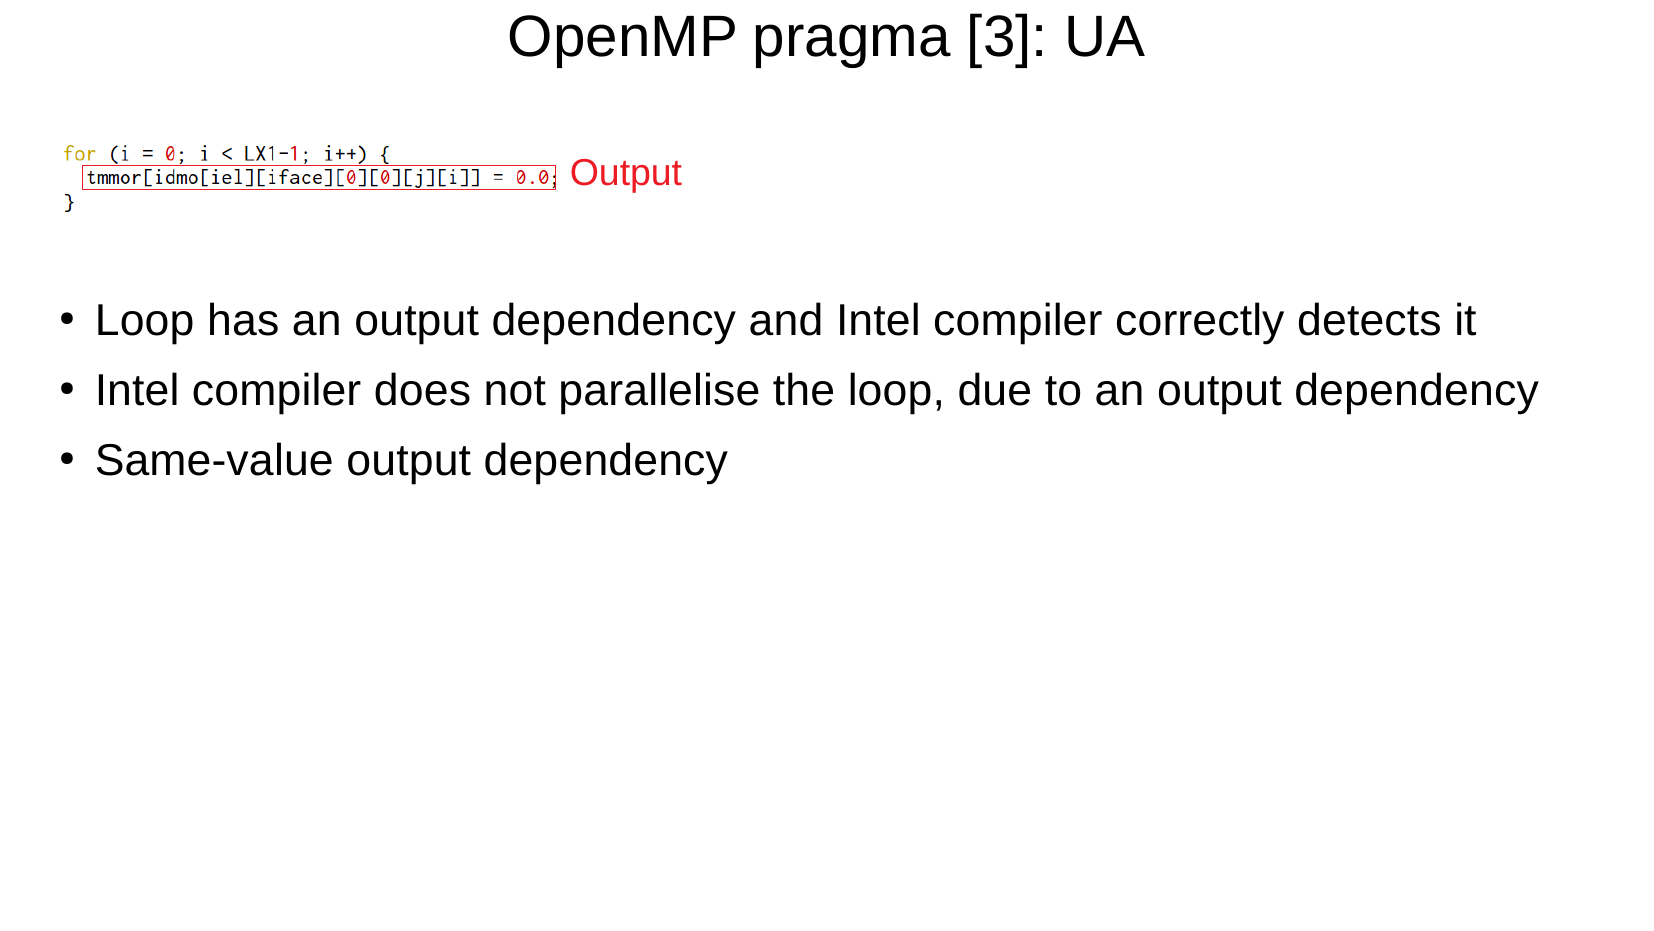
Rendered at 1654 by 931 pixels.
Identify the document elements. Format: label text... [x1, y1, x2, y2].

picture [83, 166, 555, 189]
text_box Output [555, 143, 709, 201]
picture [59, 141, 567, 219]
list Loop has an output dependency and Intel compiler correctly detects it Intel compiler does not parallelise the loop, due to an output dependency Same-value output dependency [47, 295, 1642, 552]
title OpenMP pragma [3]: UA [0, 0, 1654, 73]
